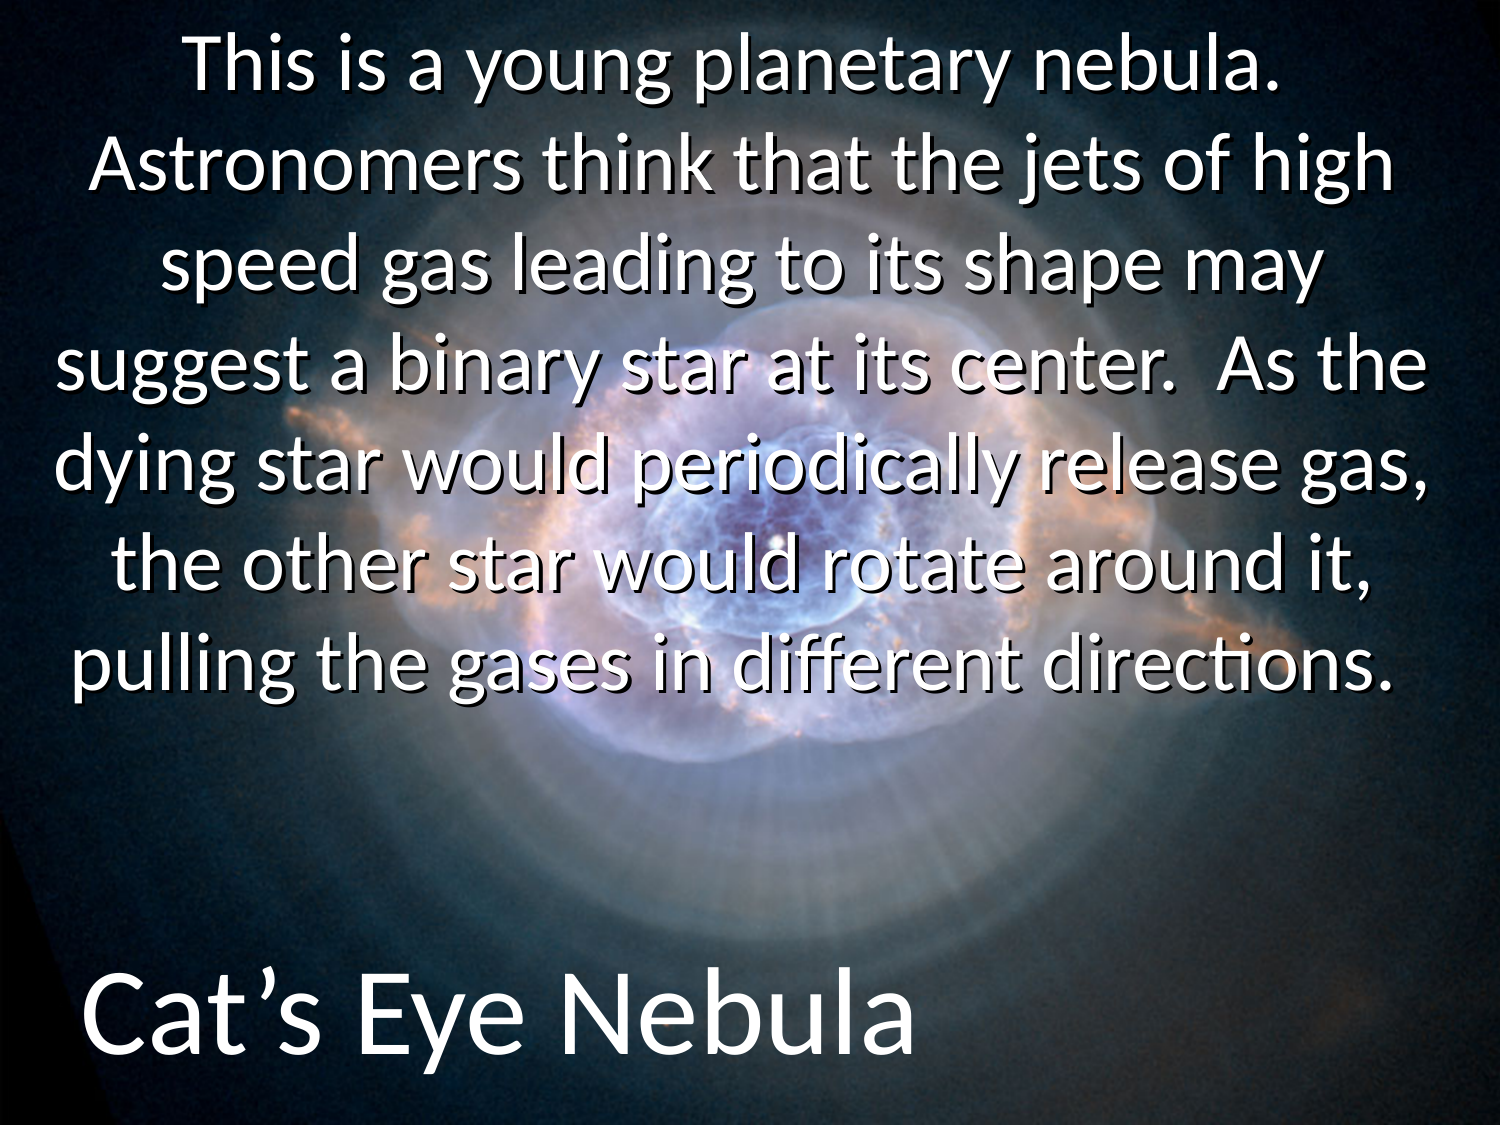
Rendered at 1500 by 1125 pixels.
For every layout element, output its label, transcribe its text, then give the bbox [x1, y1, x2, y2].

text_box Cat’s Eye Nebula [25, 922, 976, 1089]
picture [0, 0, 1500, 1125]
text_box This is a young planetary nebula. Astronomers think that the jets of high speed gas leading to its shape may suggest a binary star at its center. As the dying star would periodically release gas, the other star would rotate around it, pulling the gases in different directions. [25, 0, 1460, 723]
